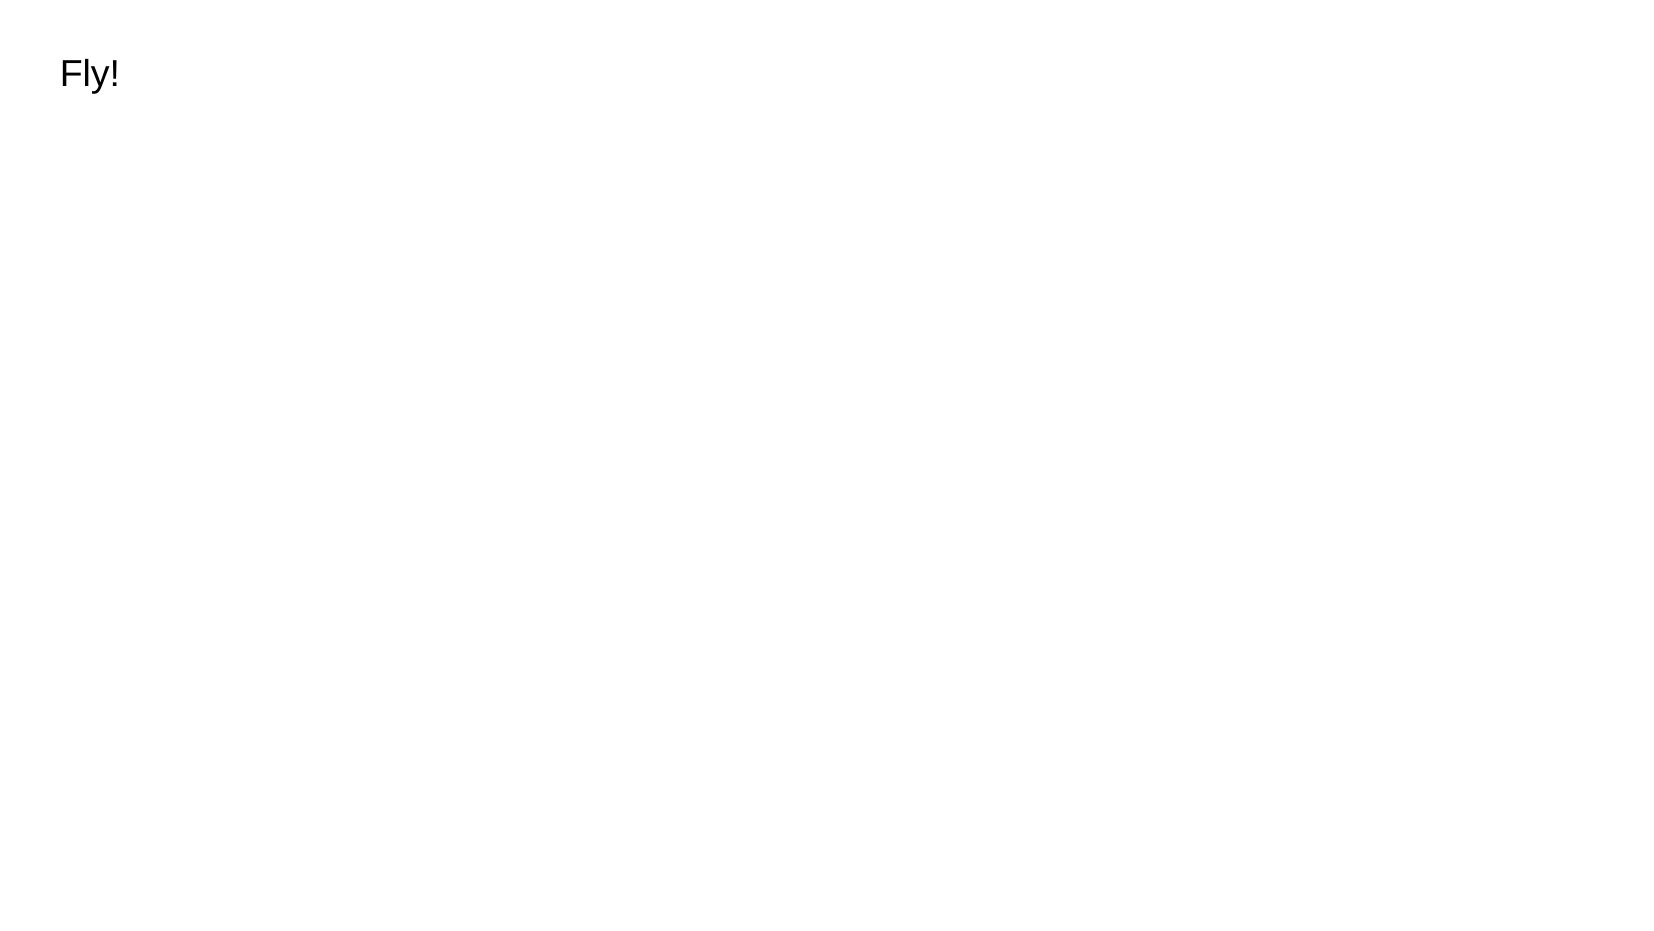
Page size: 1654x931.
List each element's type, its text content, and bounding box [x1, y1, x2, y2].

text_box Fly! [45, 45, 1621, 354]
